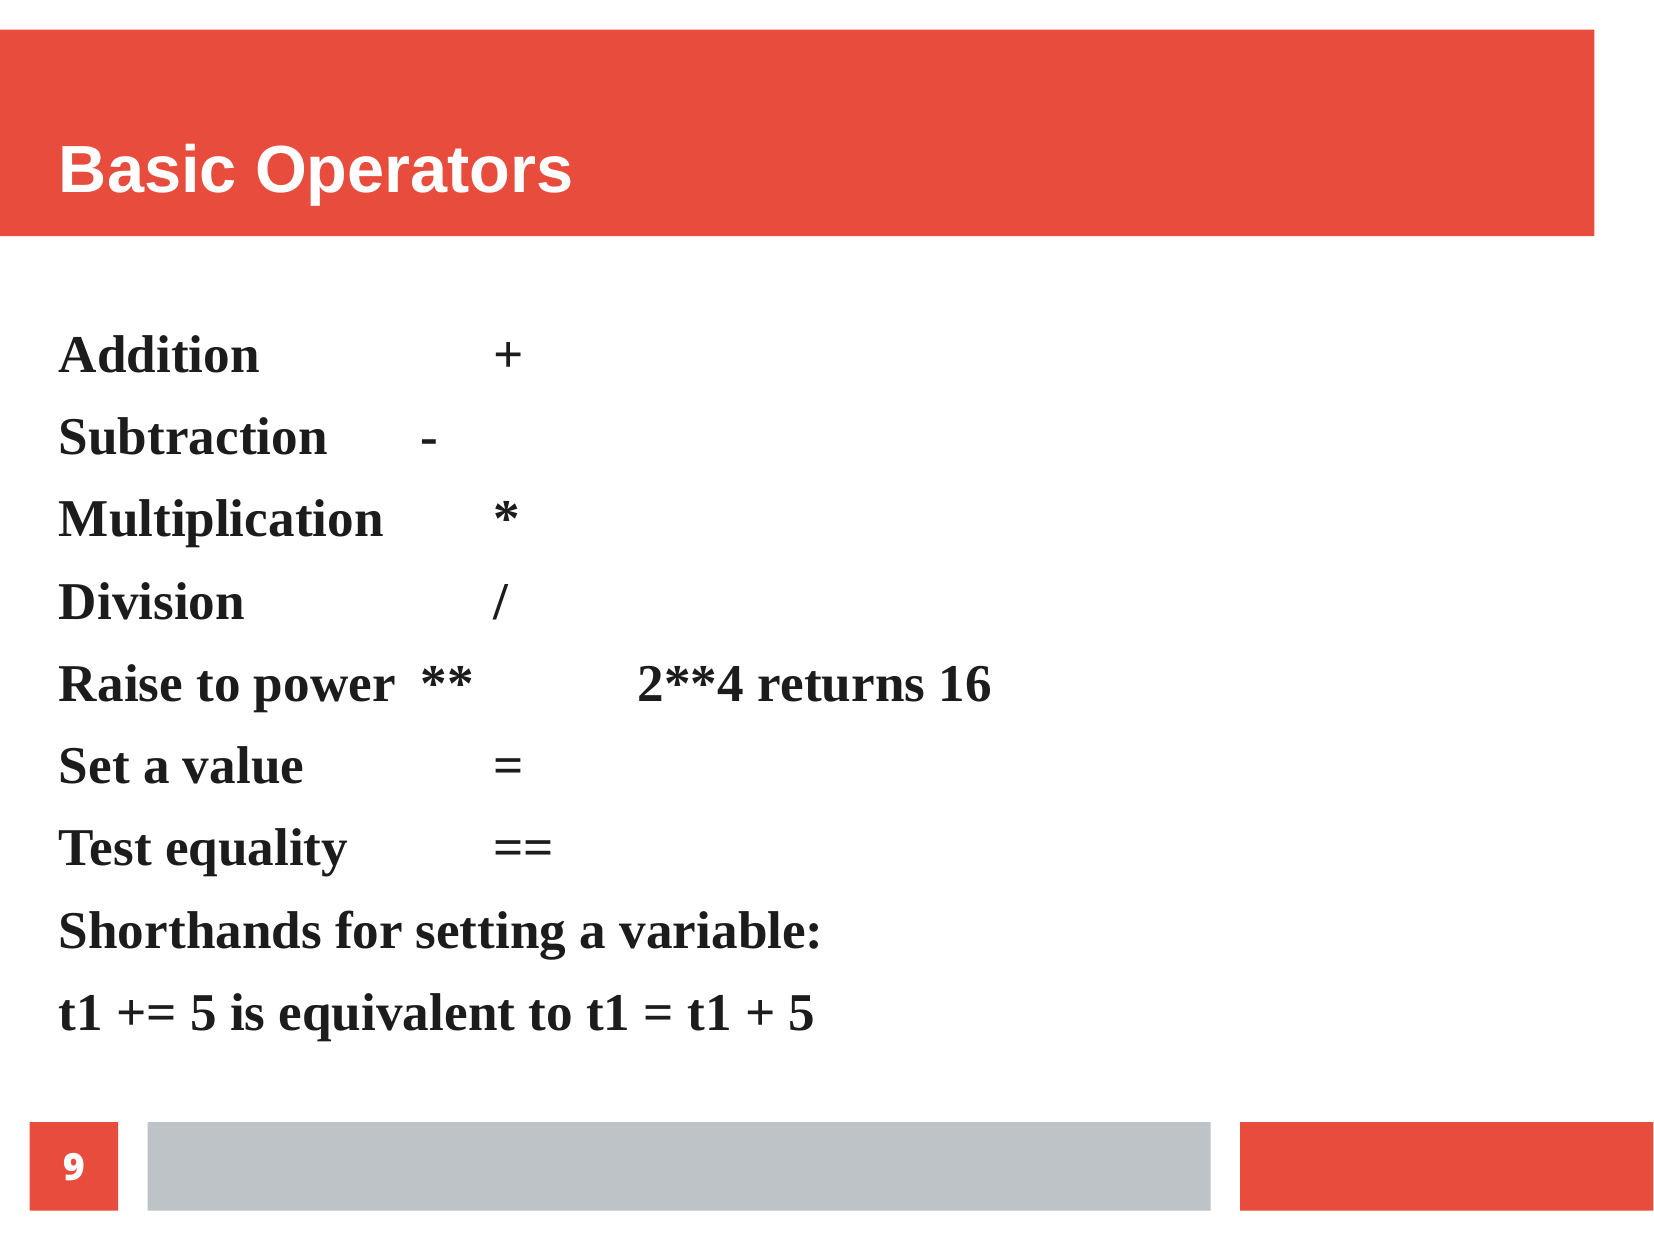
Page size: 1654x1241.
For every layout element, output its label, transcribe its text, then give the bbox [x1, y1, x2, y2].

list Addition + Subtraction - Multiplication * Division / Raise to power ** 2**4 returns 16 Set a value = Test equality == Shorthands for setting a variable: t1 += 5 is equivalent to t1 = t1 + 5 [59, 324, 1565, 1045]
title Basic Operators [59, 59, 1595, 207]
